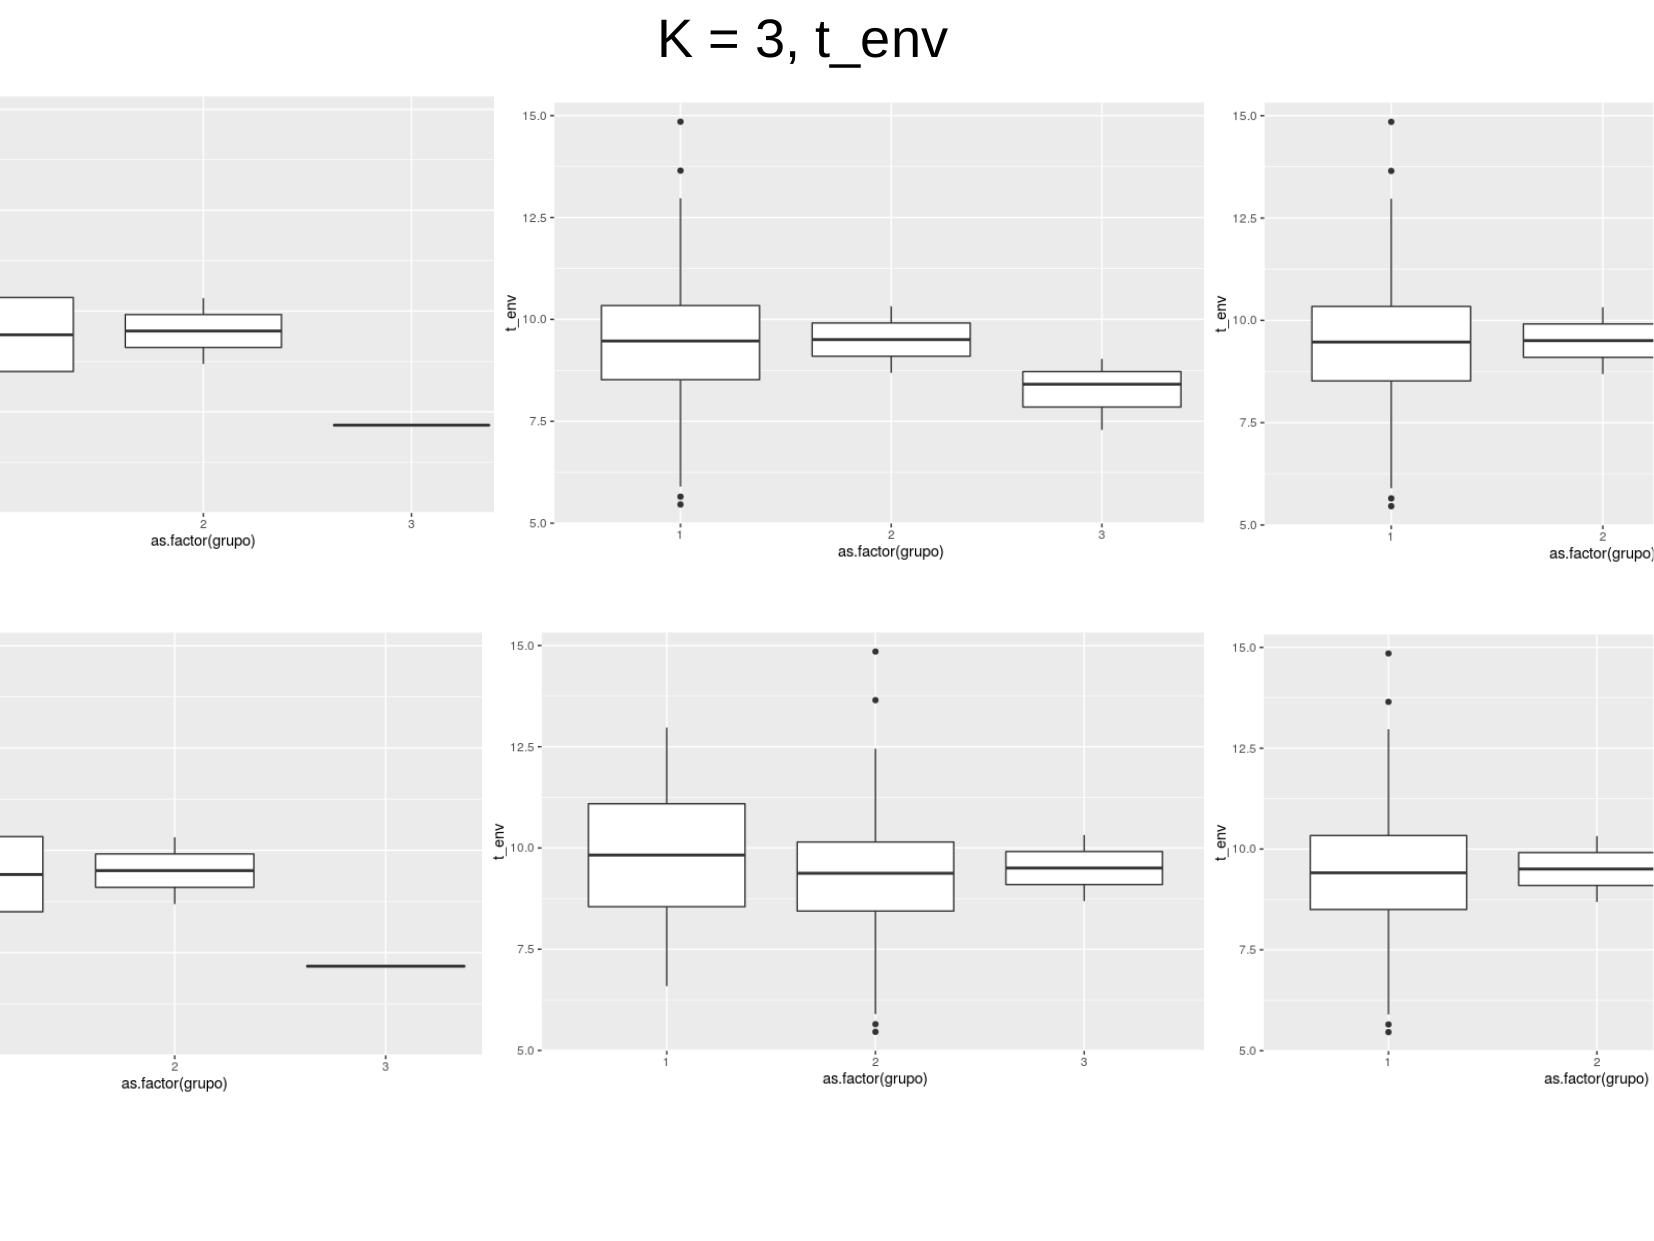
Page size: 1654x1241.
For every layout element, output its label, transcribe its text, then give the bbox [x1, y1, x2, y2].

picture [0, 625, 1654, 1099]
picture [0, 89, 1654, 569]
title K = 3, t_env [59, 0, 1548, 95]
